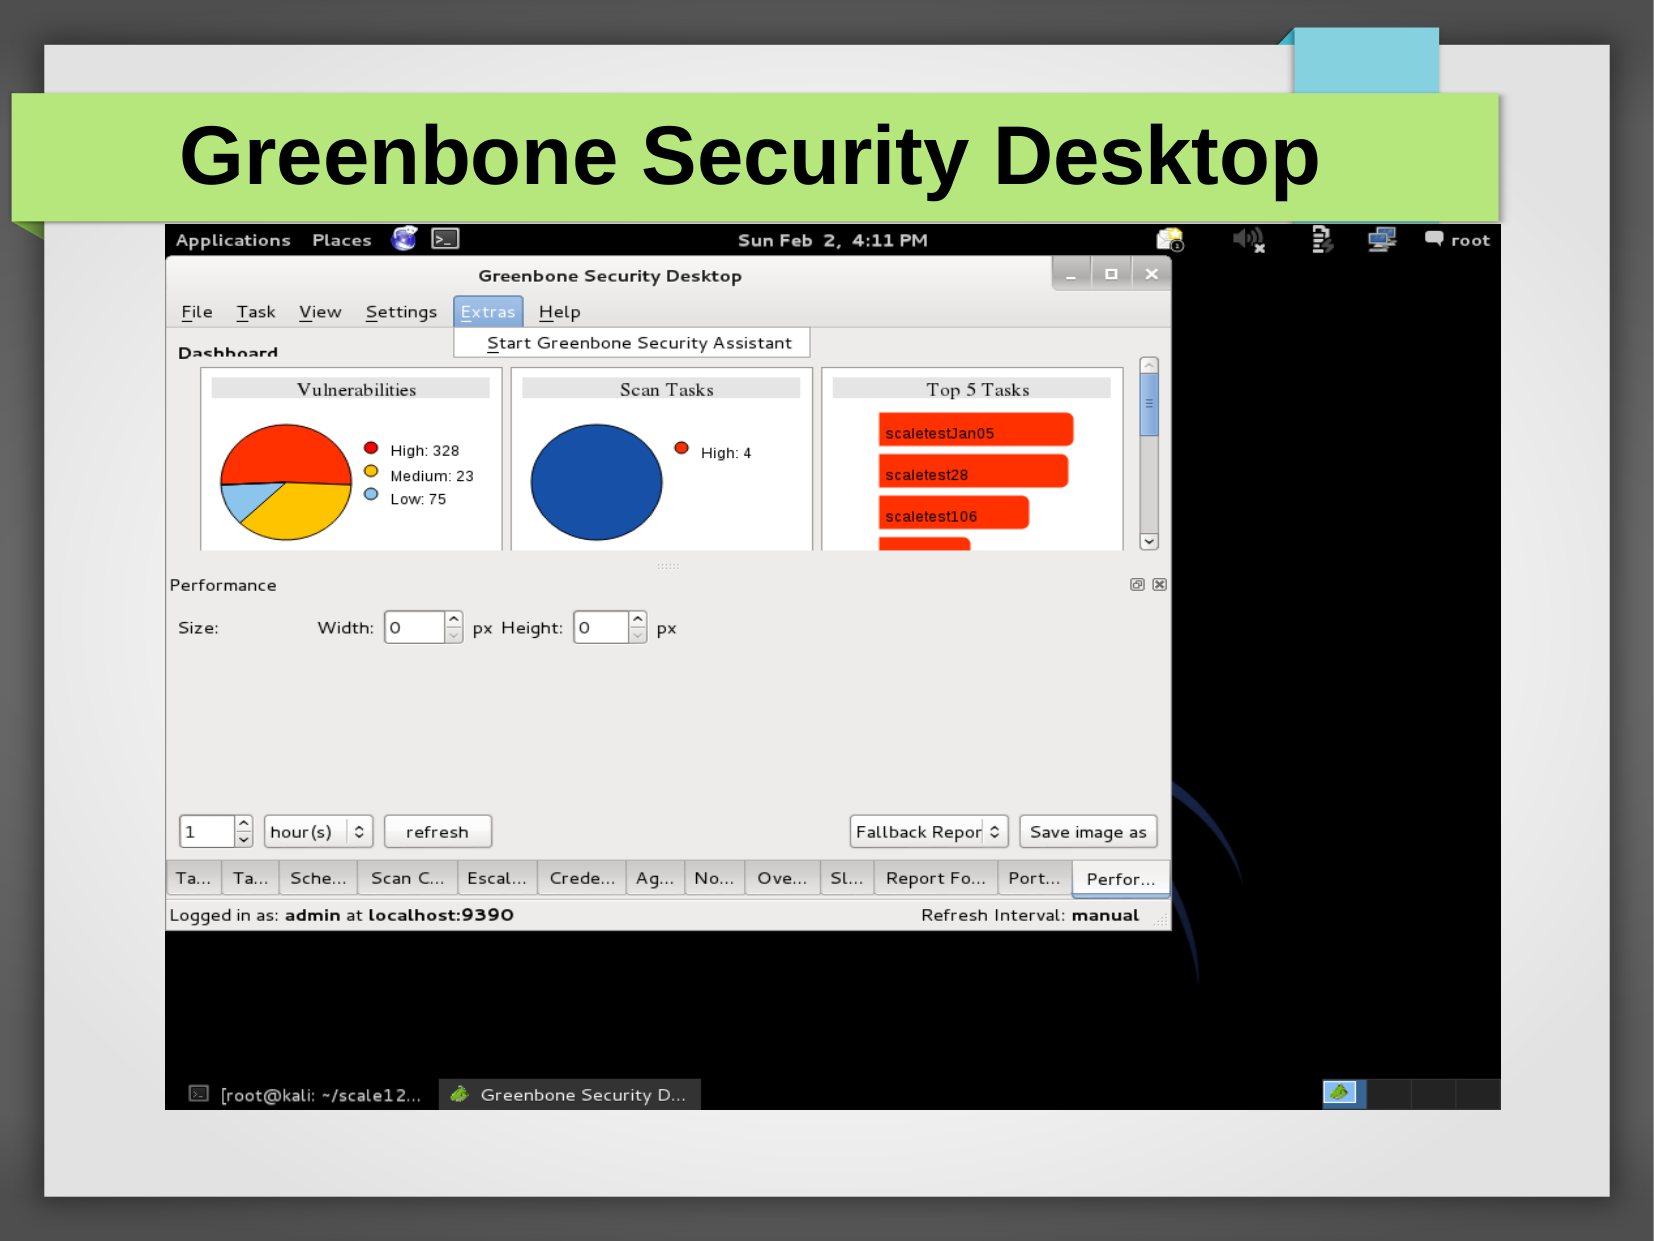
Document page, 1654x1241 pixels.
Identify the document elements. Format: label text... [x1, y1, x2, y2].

picture [0, 0, 1654, 1241]
text_box Greenbone Security Desktop [165, 102, 1337, 211]
